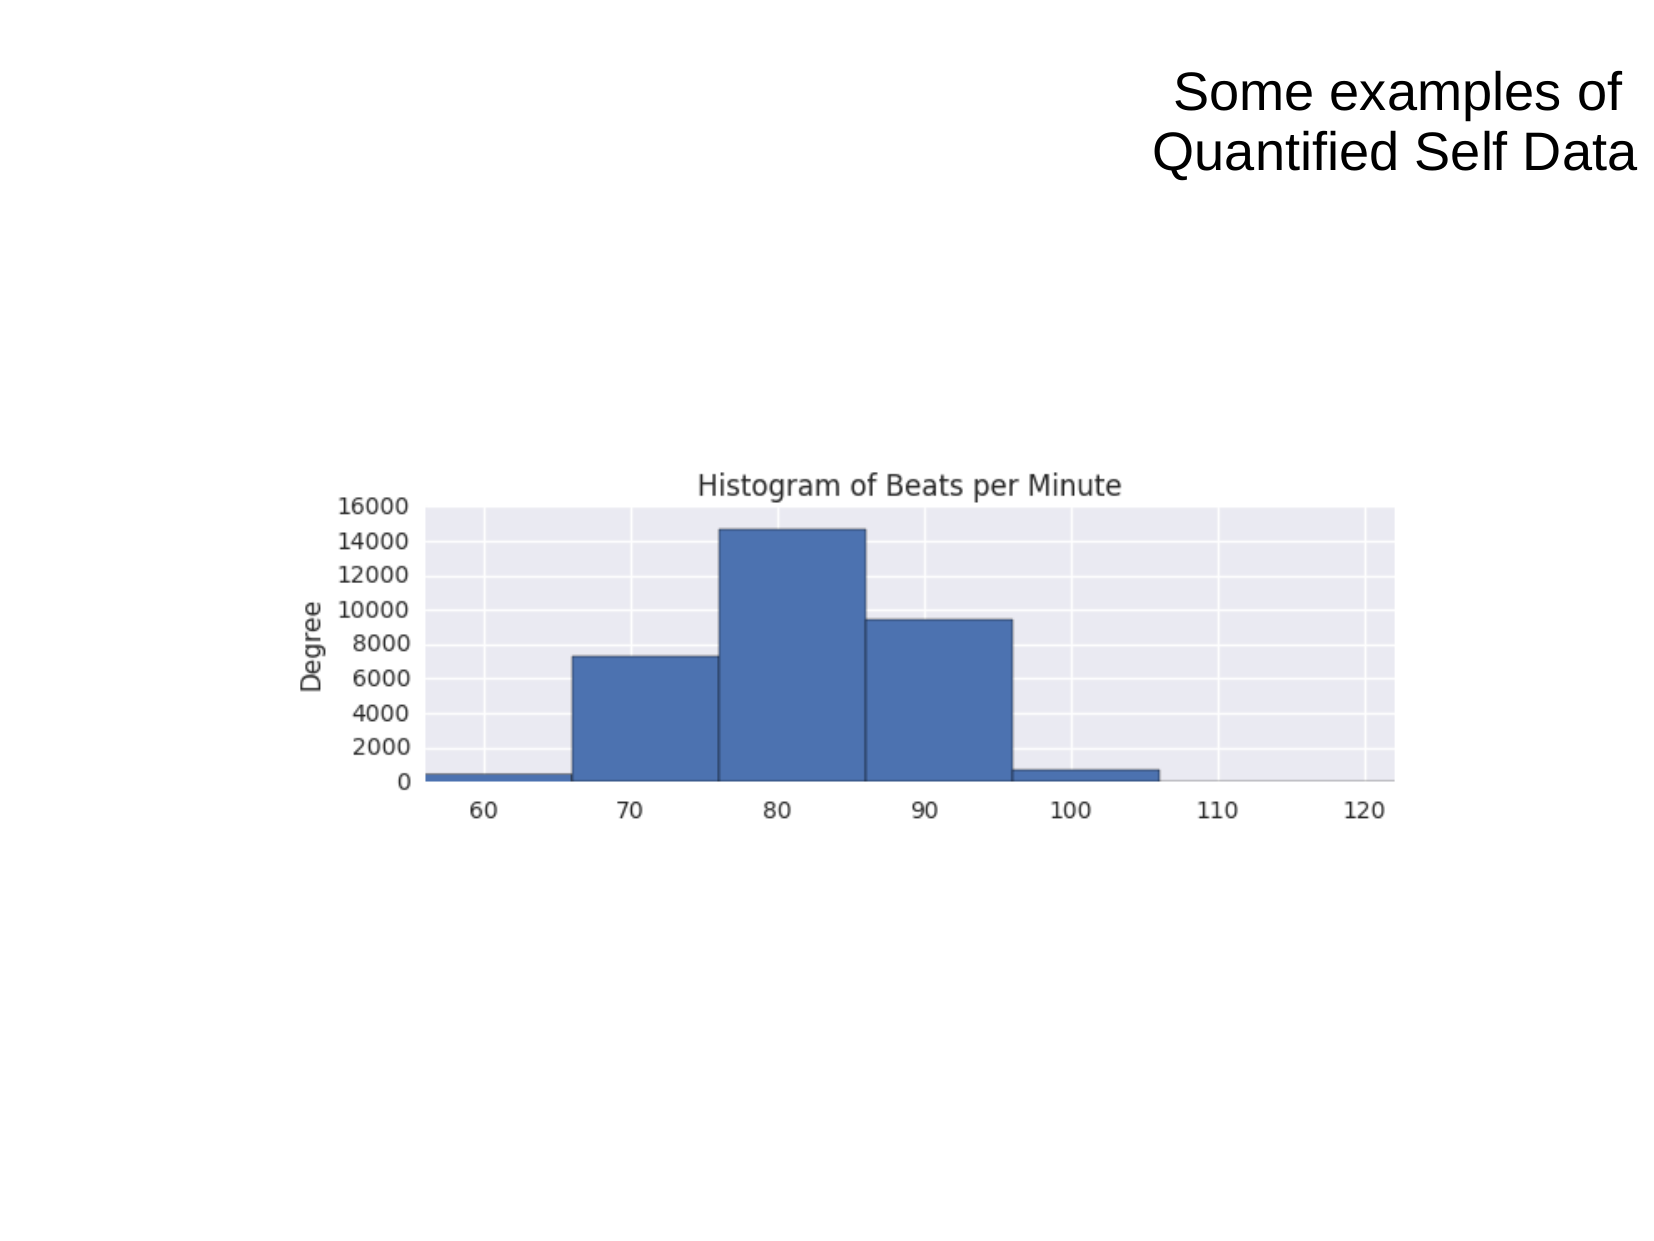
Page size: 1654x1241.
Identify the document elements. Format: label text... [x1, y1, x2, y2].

picture [284, 446, 1420, 837]
title Some examples of Quantified Self Data [150, 17, 1639, 226]
